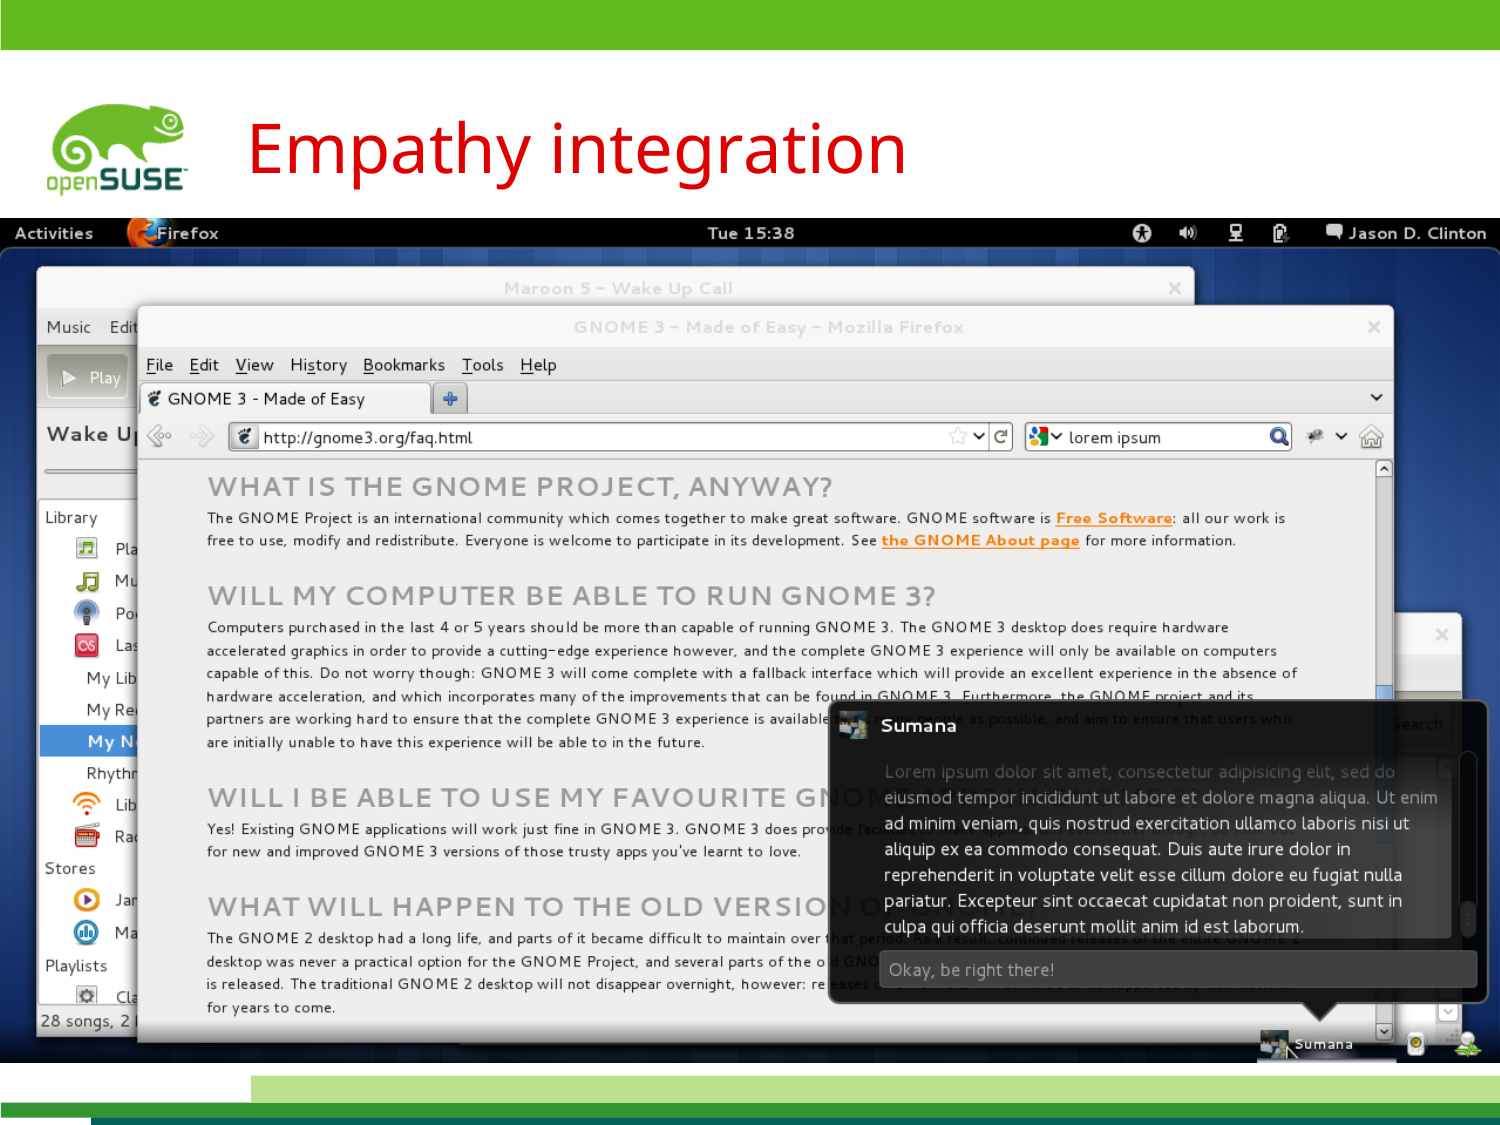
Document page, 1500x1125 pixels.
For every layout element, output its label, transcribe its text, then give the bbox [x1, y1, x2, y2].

picture [47, 104, 188, 197]
picture [0, 218, 1500, 1063]
title Empathy integration [246, 68, 1409, 218]
